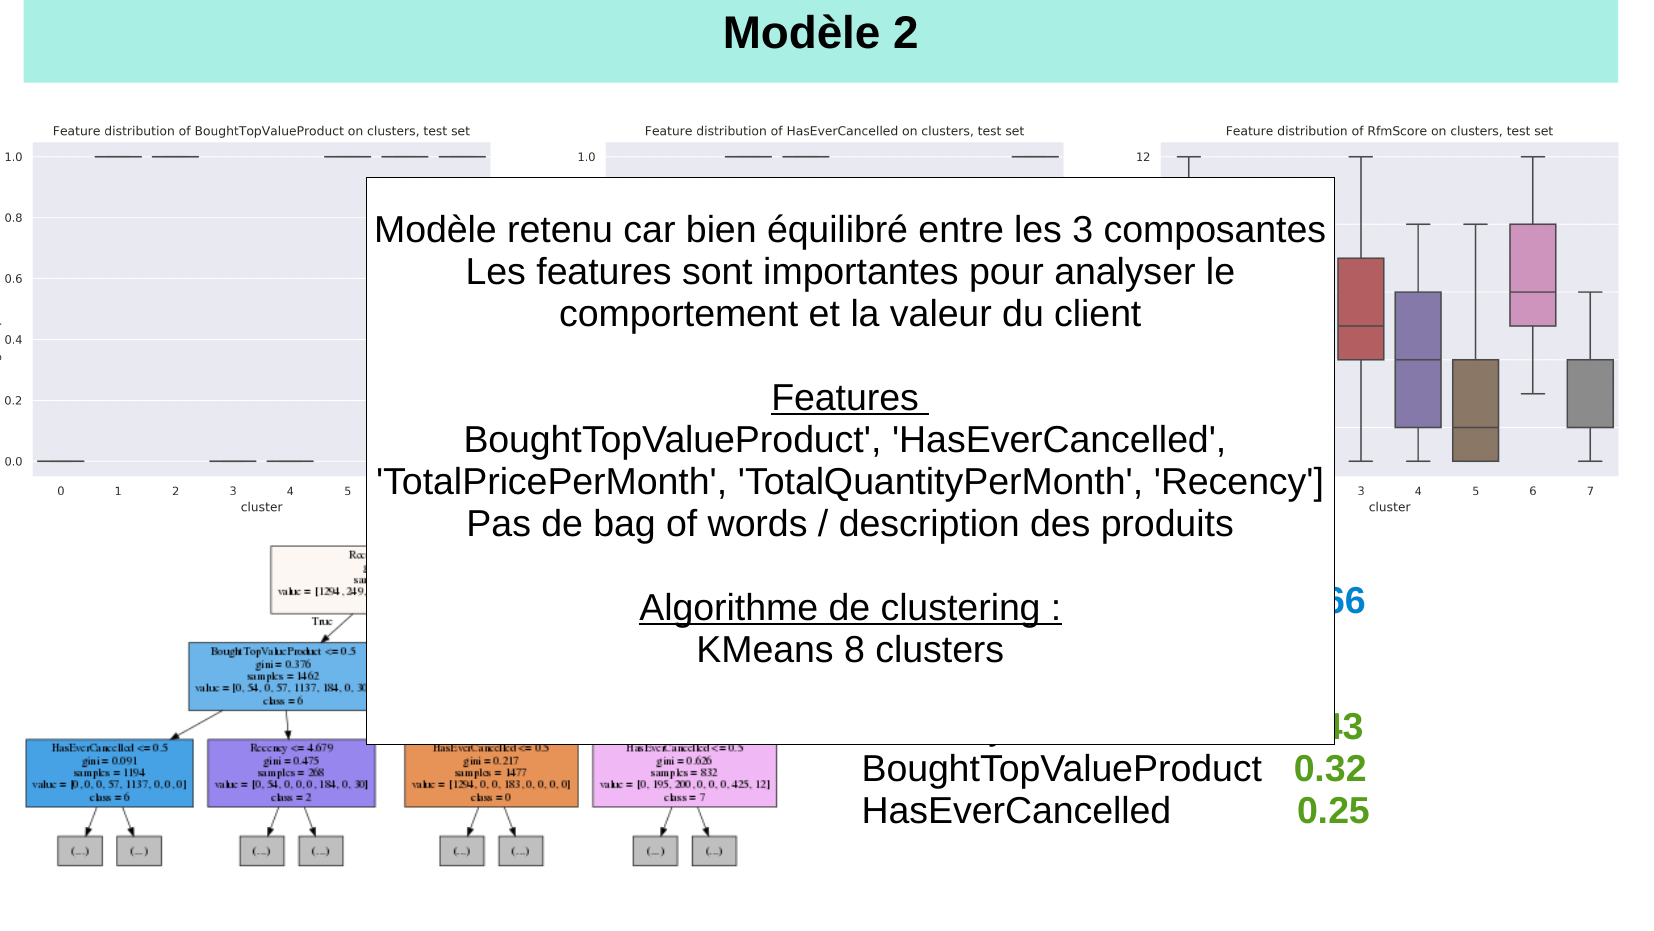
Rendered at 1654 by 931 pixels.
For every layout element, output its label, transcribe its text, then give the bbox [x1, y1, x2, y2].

text_box Silhouette score final 0.66 Feature importances : Recency 0.43 BoughtTopValueProduct 0.32 HasEverCancelled 0.25 [846, 571, 1385, 881]
picture [0, 88, 1654, 532]
text_box Modèle retenu car bien équilibré entre les 3 composantes Les features sont importantes pour analyser le comportement et la valeur du client Features BoughtTopValueProduct', 'HasEverCancelled', 'TotalPricePerMonth', 'TotalQuantityPerMonth', 'Recency'] Pas de bag of words / description des produits Algorithme de clustering : KMeans 8 clusters [366, 177, 1335, 745]
text_box Modèle 2 [23, 0, 1619, 83]
picture [23, 543, 780, 869]
